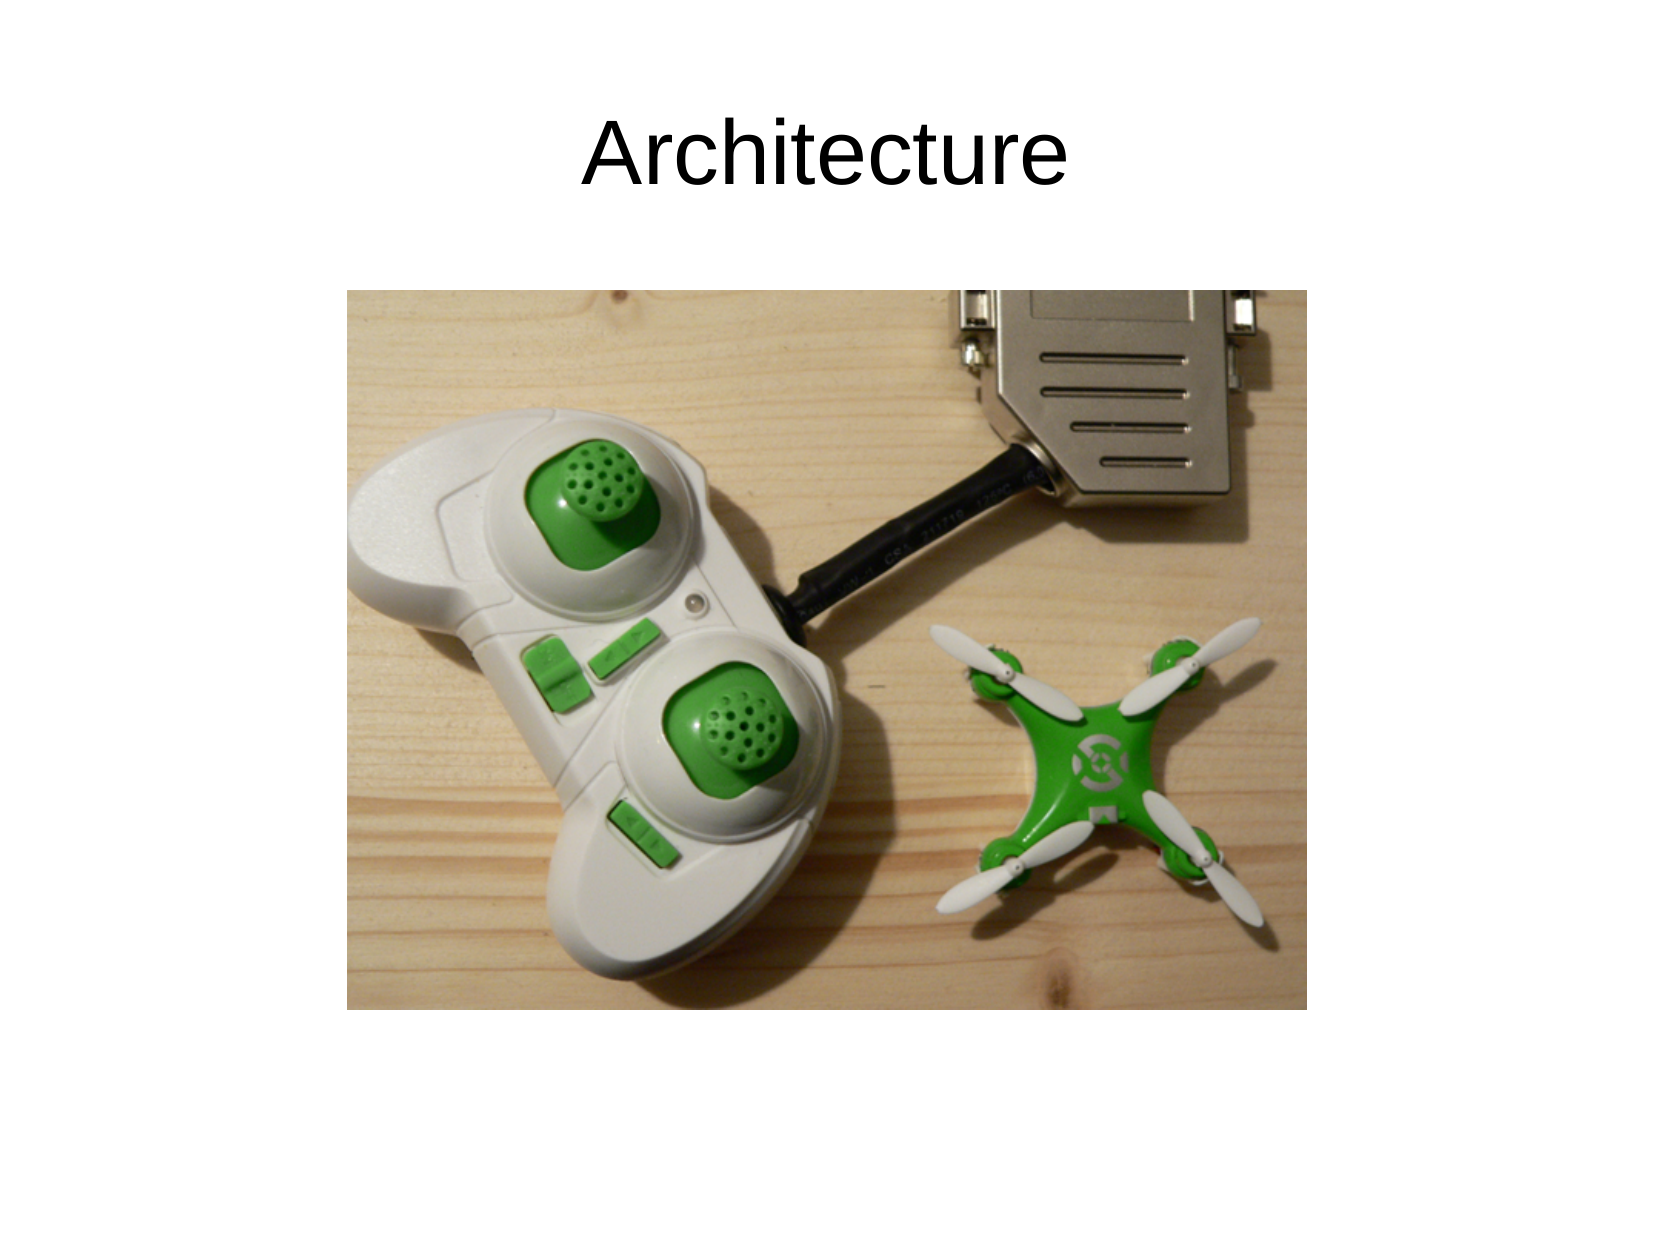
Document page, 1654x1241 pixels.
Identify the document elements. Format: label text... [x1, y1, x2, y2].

title Architecture [82, 49, 1571, 257]
picture [347, 290, 1307, 1010]
